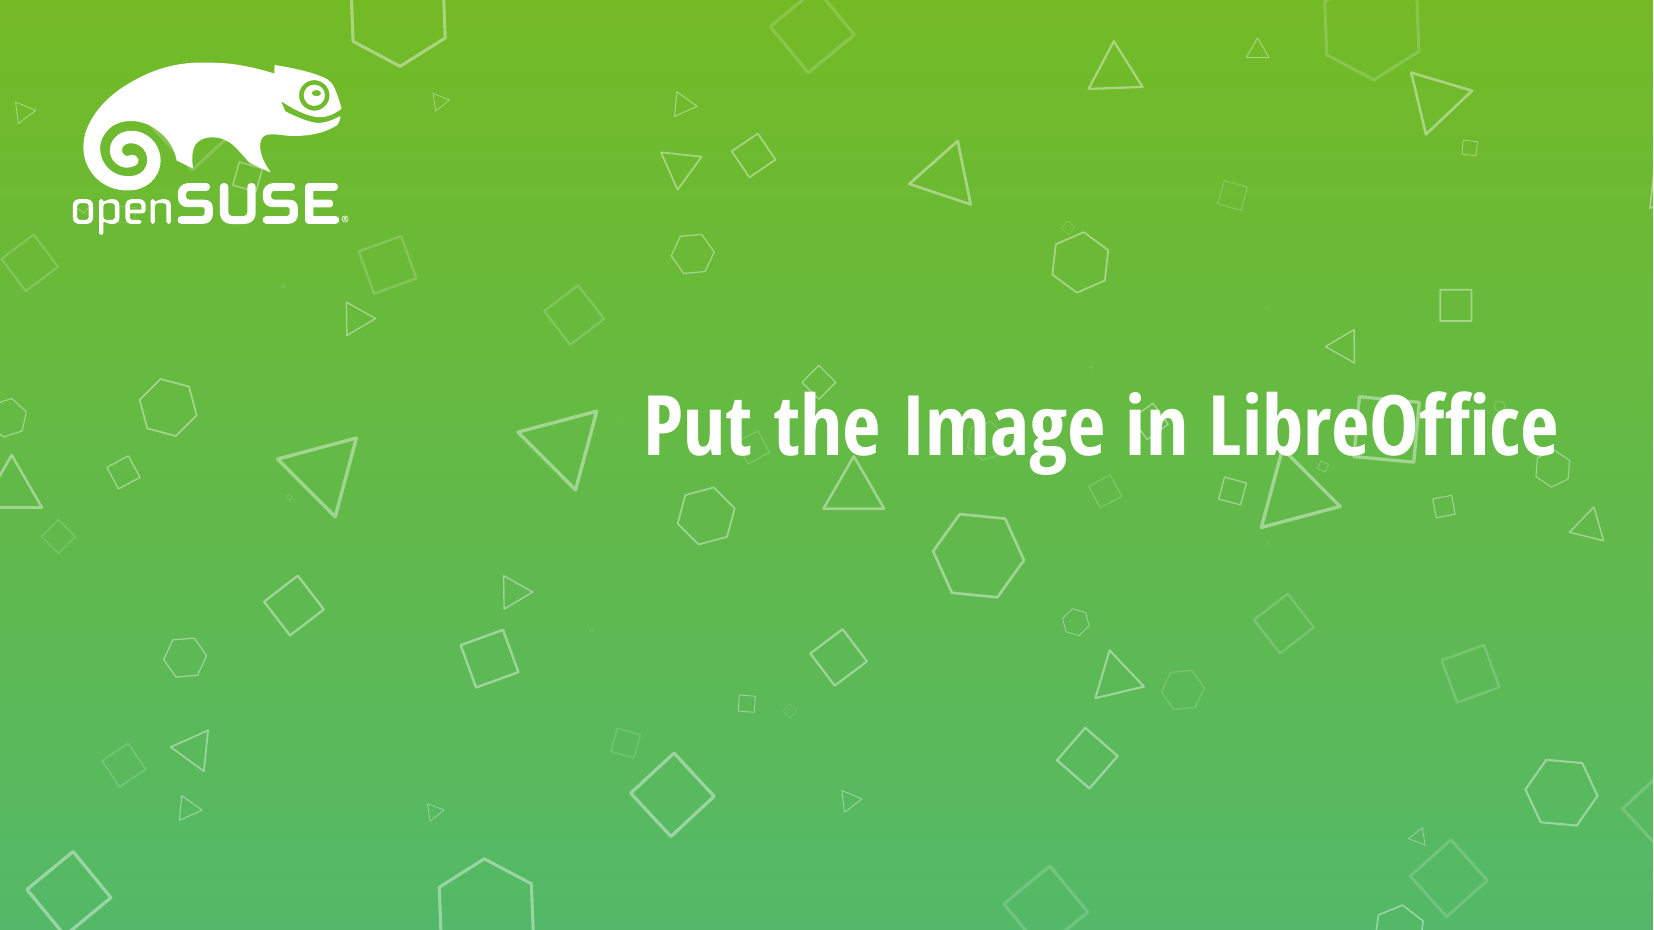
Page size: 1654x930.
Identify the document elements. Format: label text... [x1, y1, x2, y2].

title Put the Image in LibreOffice [600, 119, 1561, 480]
